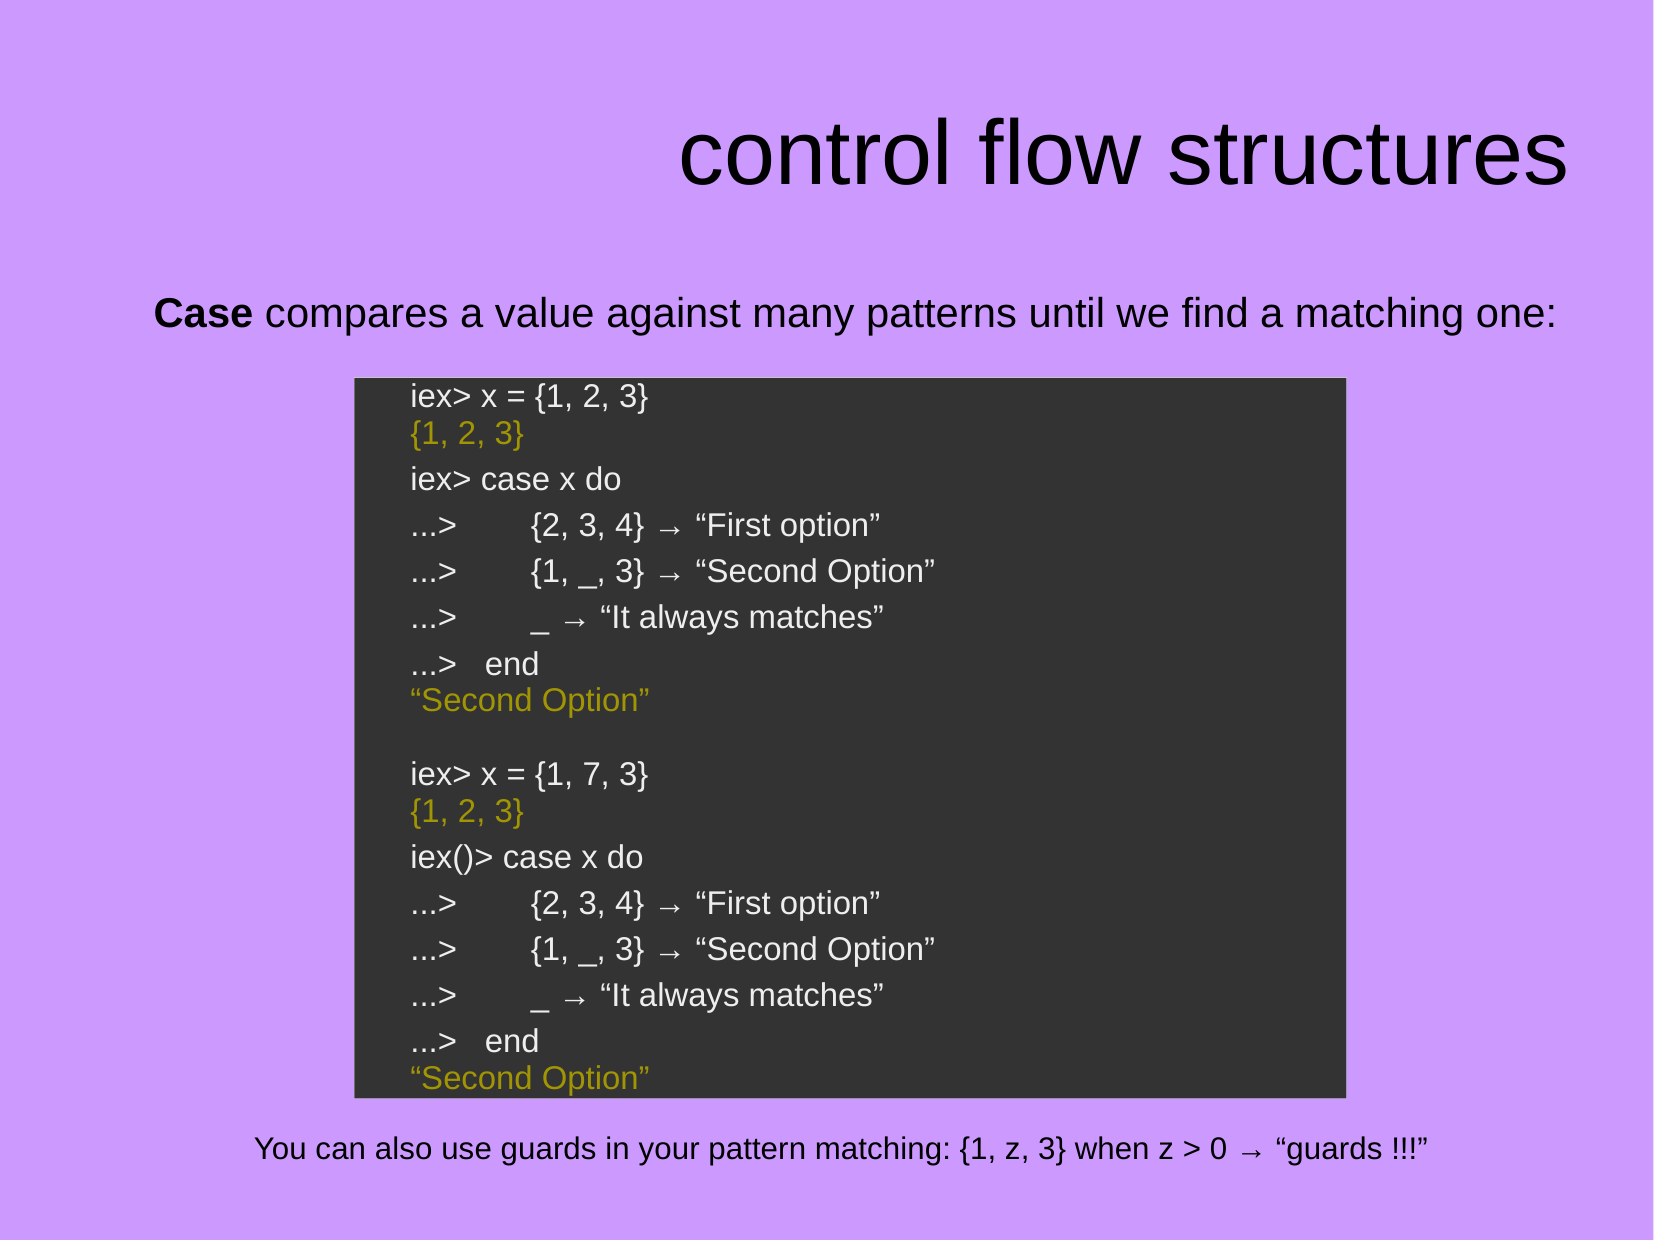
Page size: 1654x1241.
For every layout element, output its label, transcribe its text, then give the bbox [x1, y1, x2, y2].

title control flow structures [82, 49, 1571, 257]
list Case compares a value against many patterns until we find a matching one: [82, 290, 1571, 438]
list iex> x = {1, 2, 3} {1, 2, 3} iex> case x do ...> {2, 3, 4} → “First option” ...> {1, _, 3} → “Second Option” ...> _ → “It always matches” ...> end “Second Option” iex> x = {1, 7, 3} {1, 2, 3} iex()> case x do ...> {2, 3, 4} → “First option” ...> {1, _, 3} → “Second Option” ...> _ → “It always matches” ...> end “Second Option” [354, 377, 1347, 1099]
text_box You can also use guards in your pattern matching: {1, z, 3} when z > 0 → “guards !!!” [54, 1131, 1560, 1193]
